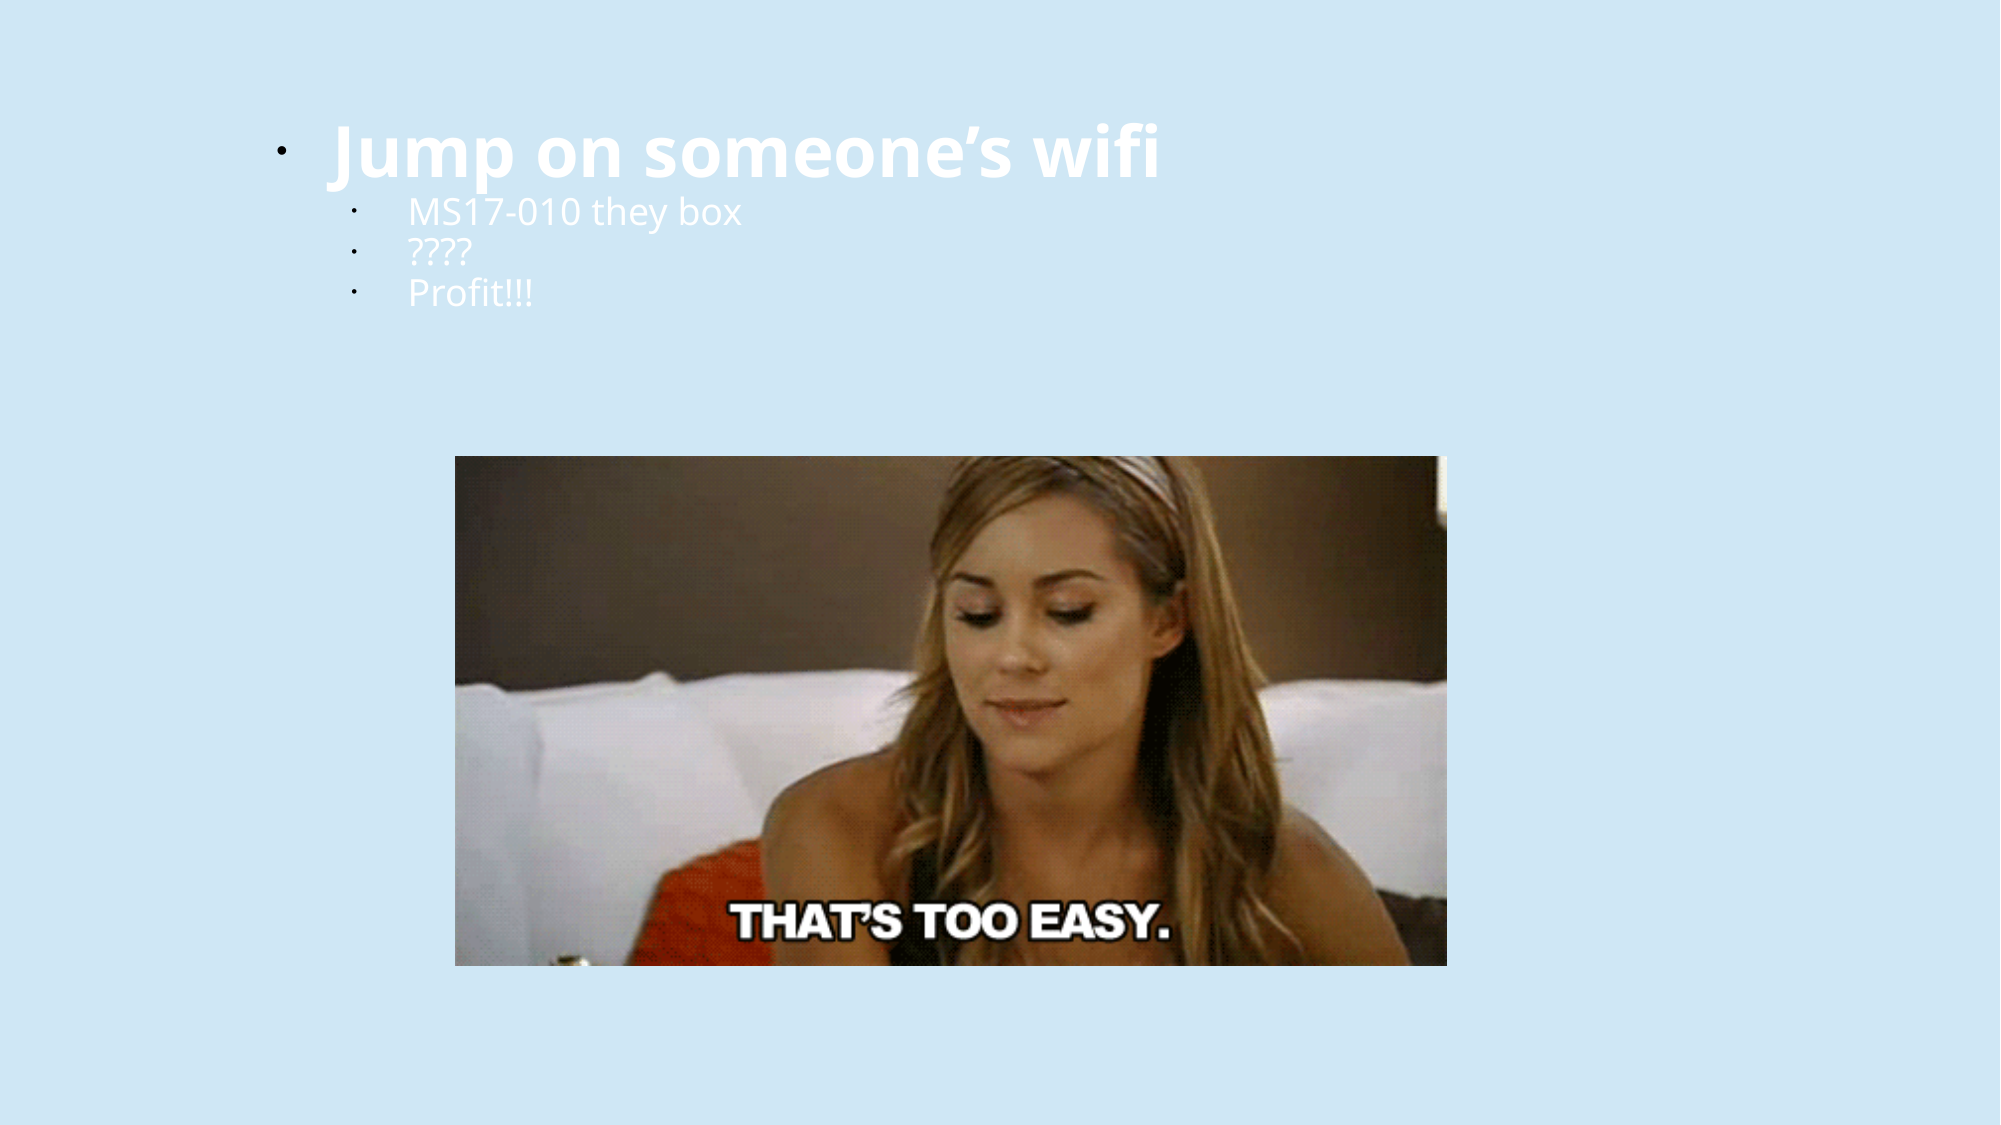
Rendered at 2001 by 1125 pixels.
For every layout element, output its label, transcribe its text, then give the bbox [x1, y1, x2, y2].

picture [455, 456, 1447, 966]
subtitle Jump on someone’s wifi MS17-010 they box ???? Profit!!! [261, 109, 1739, 998]
